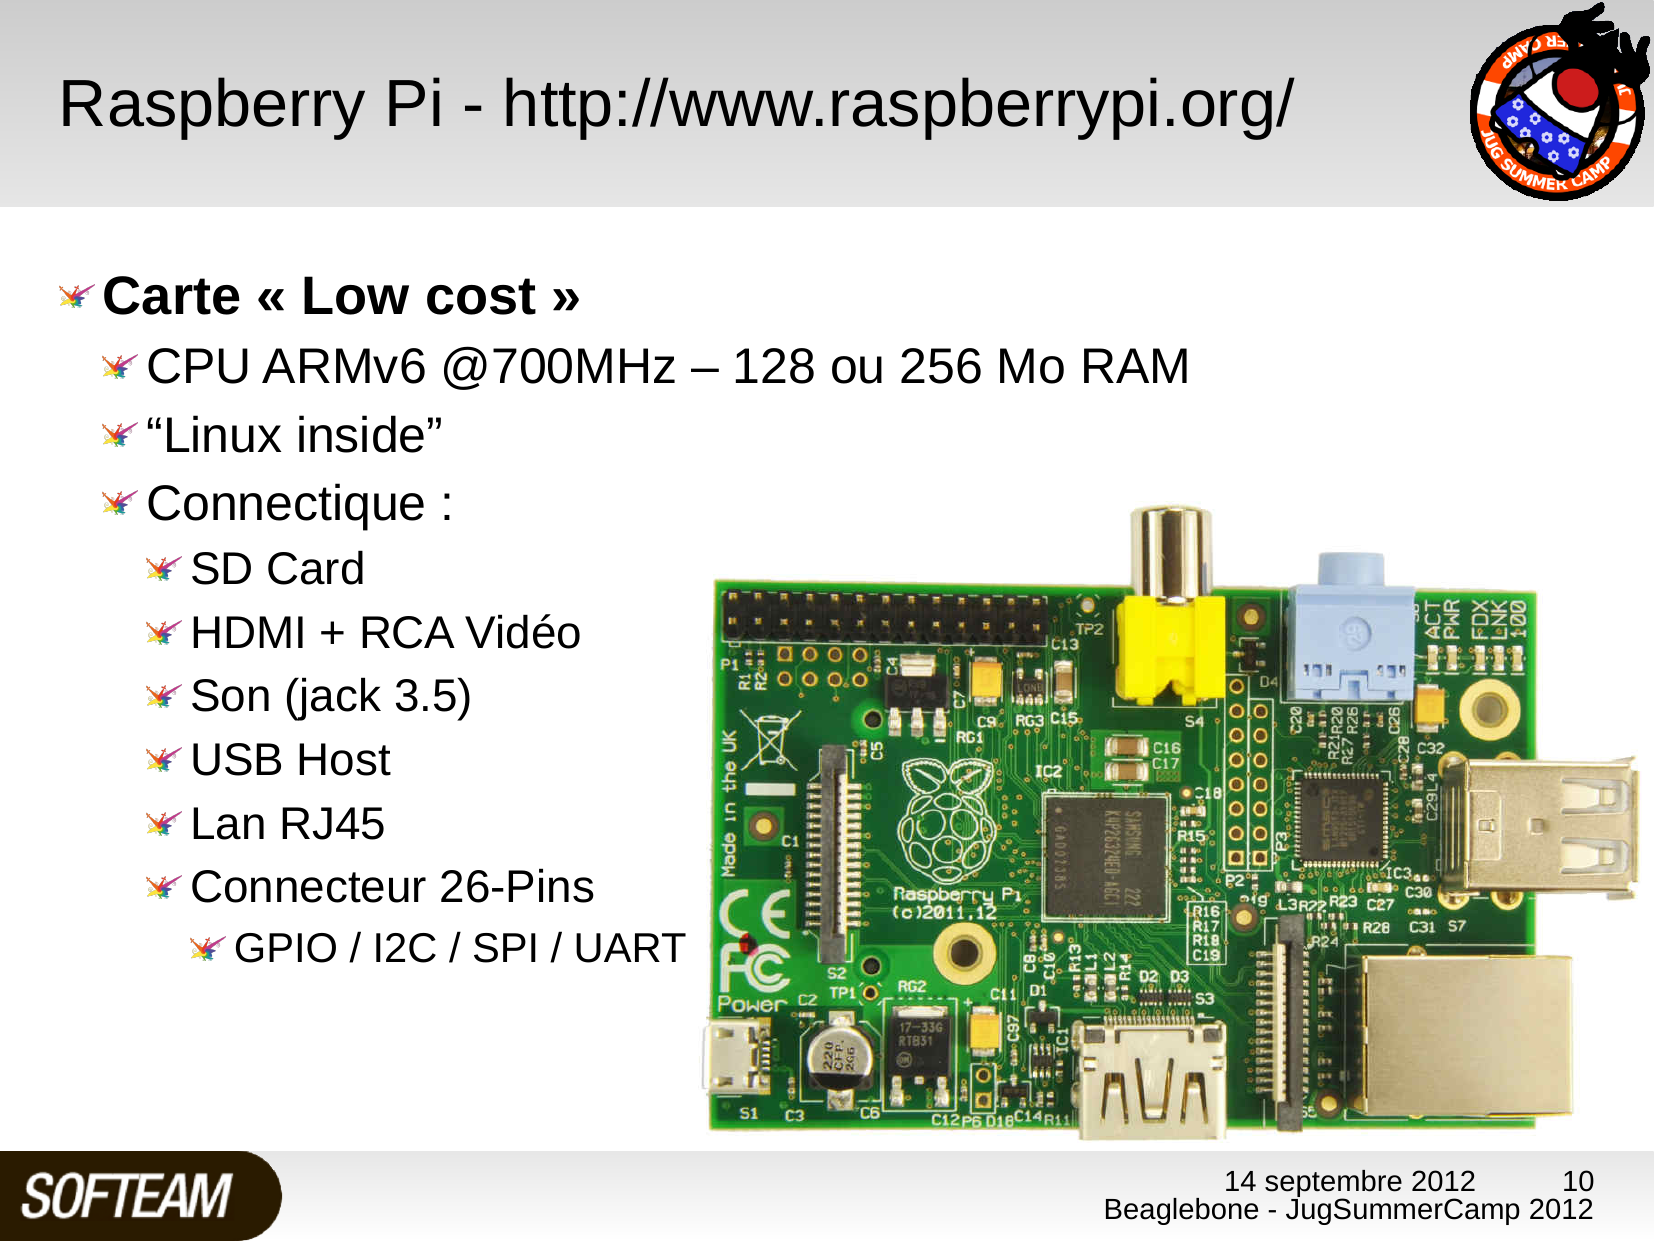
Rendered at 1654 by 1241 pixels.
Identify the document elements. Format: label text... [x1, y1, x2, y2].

title Raspberry Pi - http://www.raspberrypi.org/ [59, 29, 1359, 178]
picture [1465, 0, 1654, 207]
picture [698, 501, 1642, 1150]
picture [0, 1151, 286, 1241]
list Carte « Low cost » CPU ARMv6 @700MHz – 128 ou 256 Mo RAM “Linux inside” Connectique : SD Card HDMI + RCA Vidéo Son (jack 3.5) USB Host Lan RJ45 Connecteur 26-Pins GPIO / I2C / SPI / UART [59, 265, 1595, 1152]
